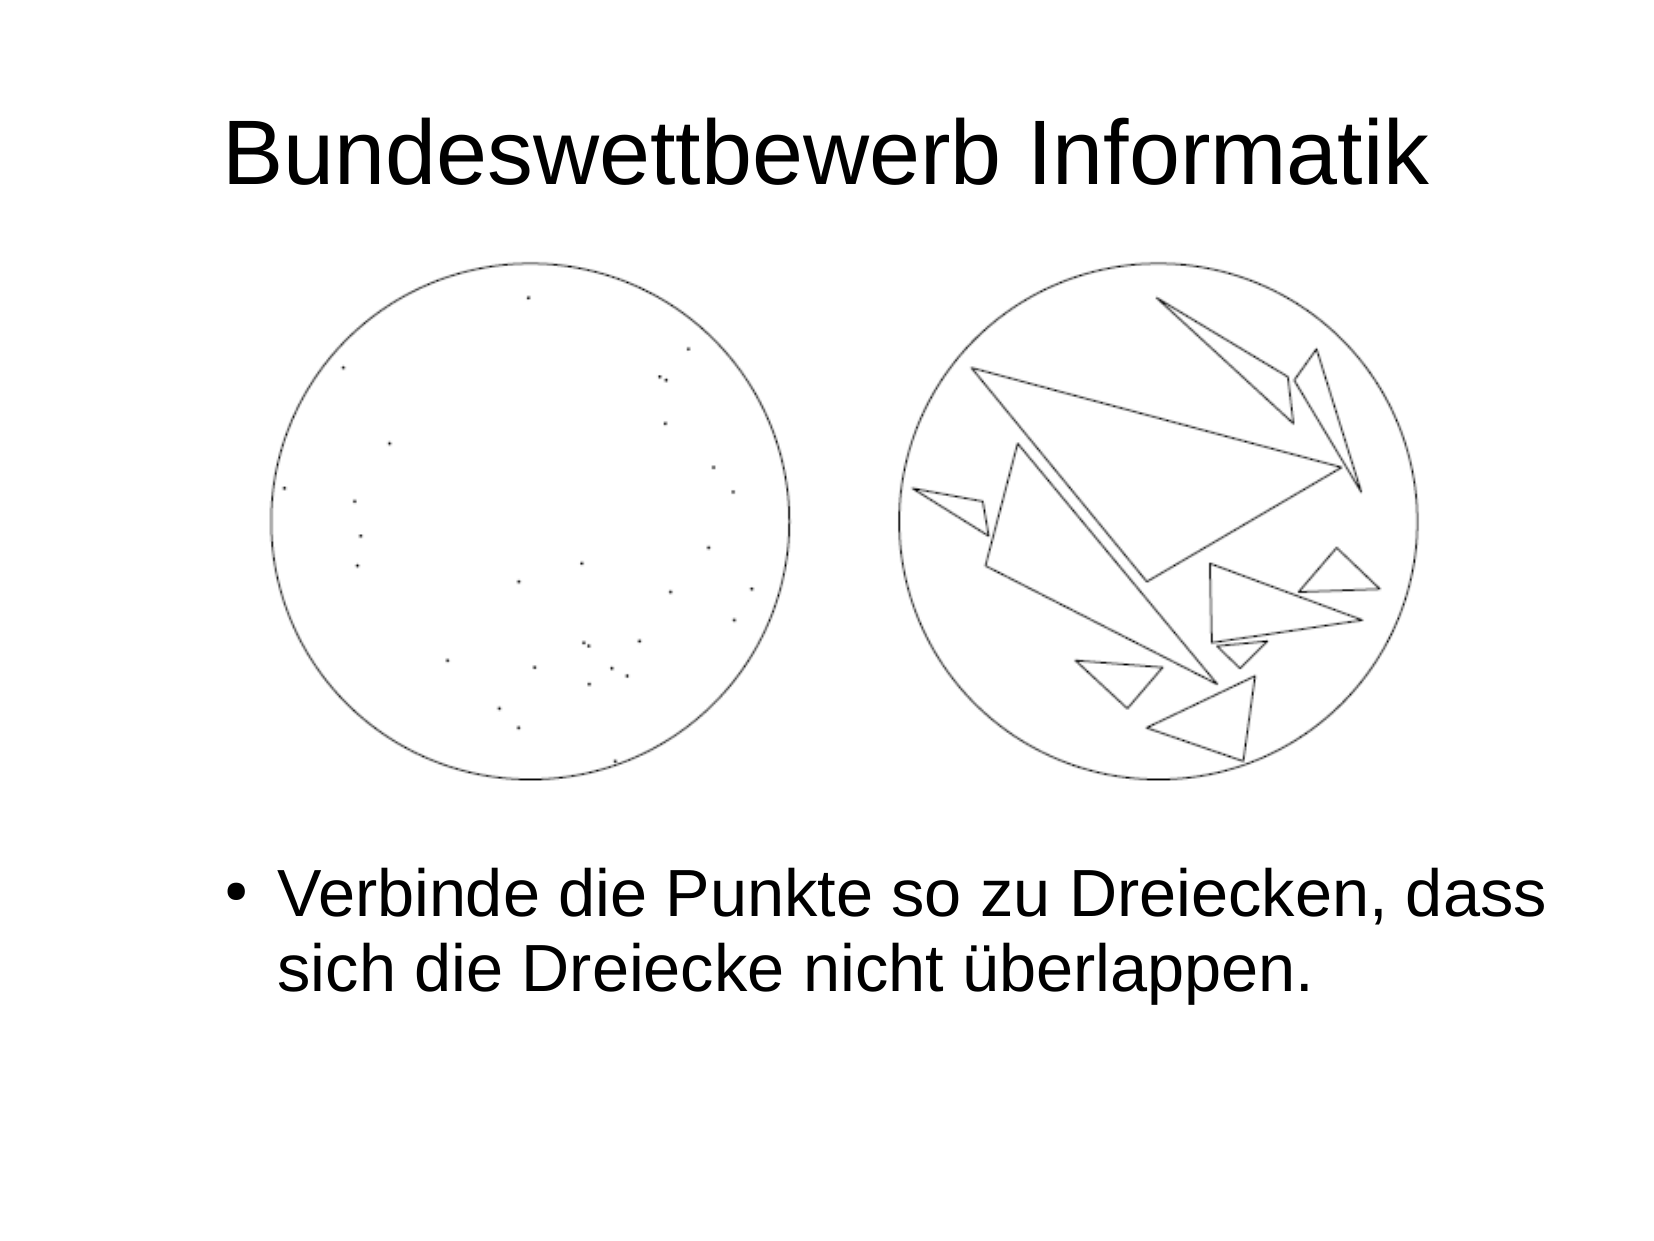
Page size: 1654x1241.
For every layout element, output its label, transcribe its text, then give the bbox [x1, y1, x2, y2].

list Verbinde die Punkte so zu Dreiecken, dass sich die Dreiecke nicht überlappen. [206, 856, 1572, 1109]
picture [206, 236, 1460, 832]
title Bundeswettbewerb Informatik [82, 49, 1571, 257]
